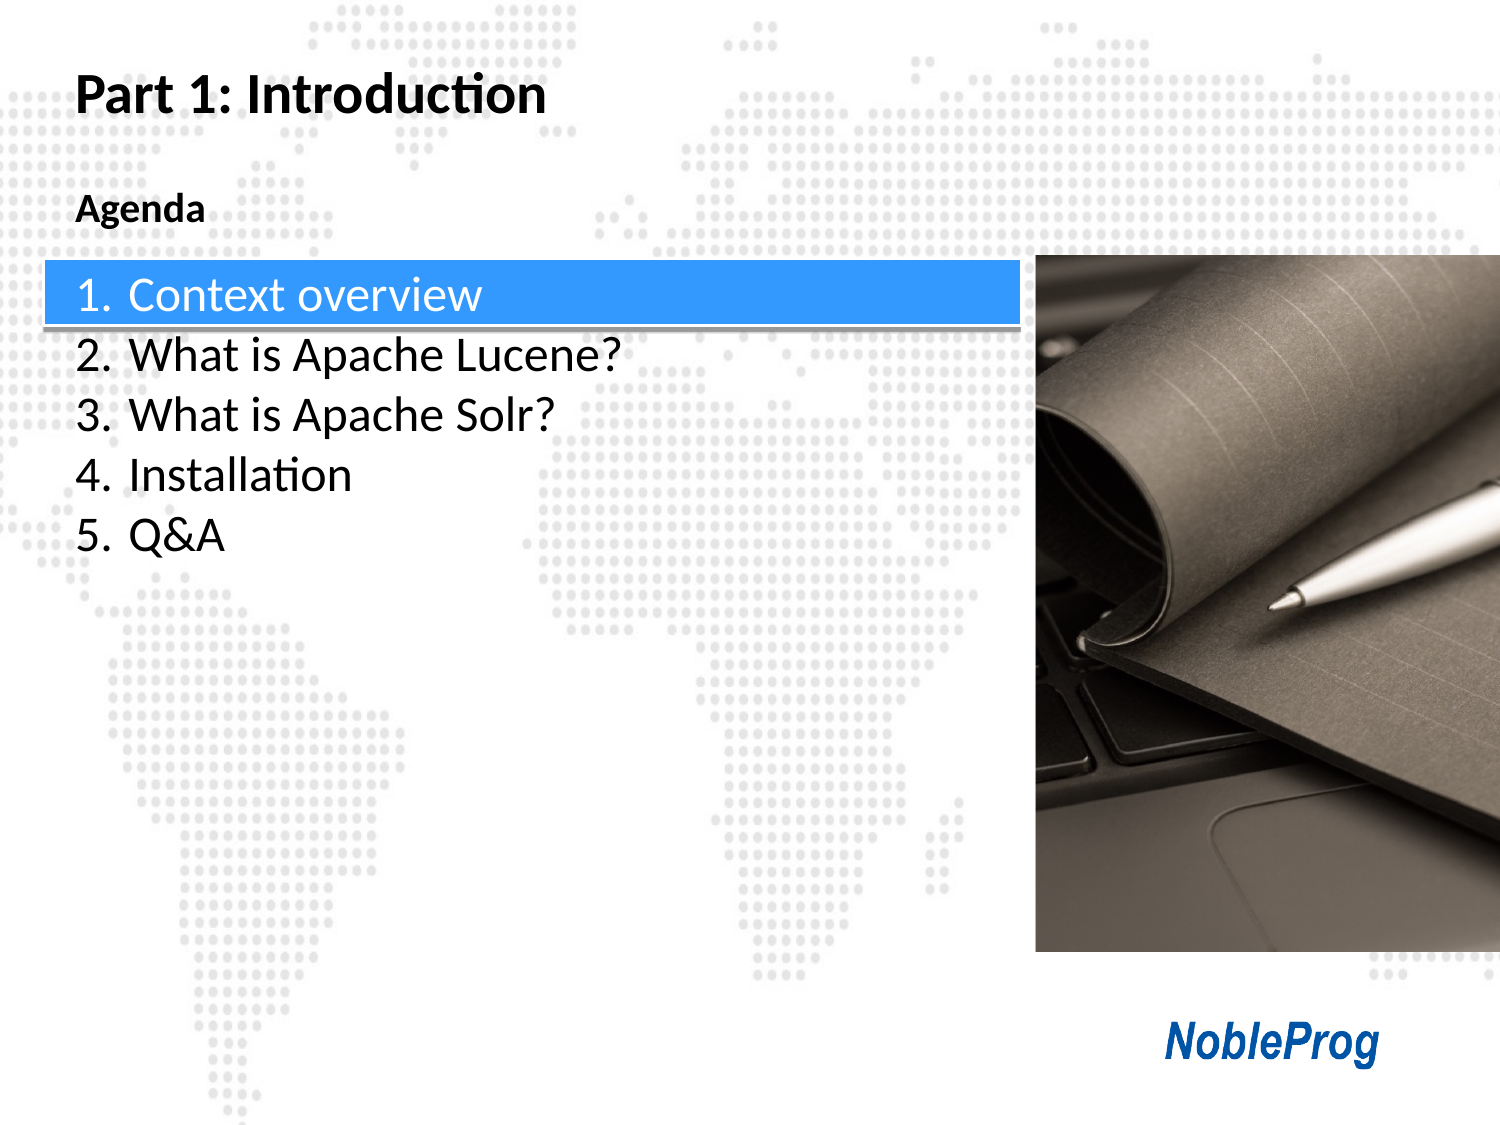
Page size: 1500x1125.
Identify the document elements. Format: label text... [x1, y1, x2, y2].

text_box Agenda [75, 180, 1425, 231]
text_box [43, 258, 1022, 326]
picture [0, 0, 1500, 1125]
text_box Part 1: Introduction [75, 55, 1425, 127]
text_box Context overview What is Apache Lucene? What is Apache Solr? Installation Q&A [75, 261, 1425, 958]
